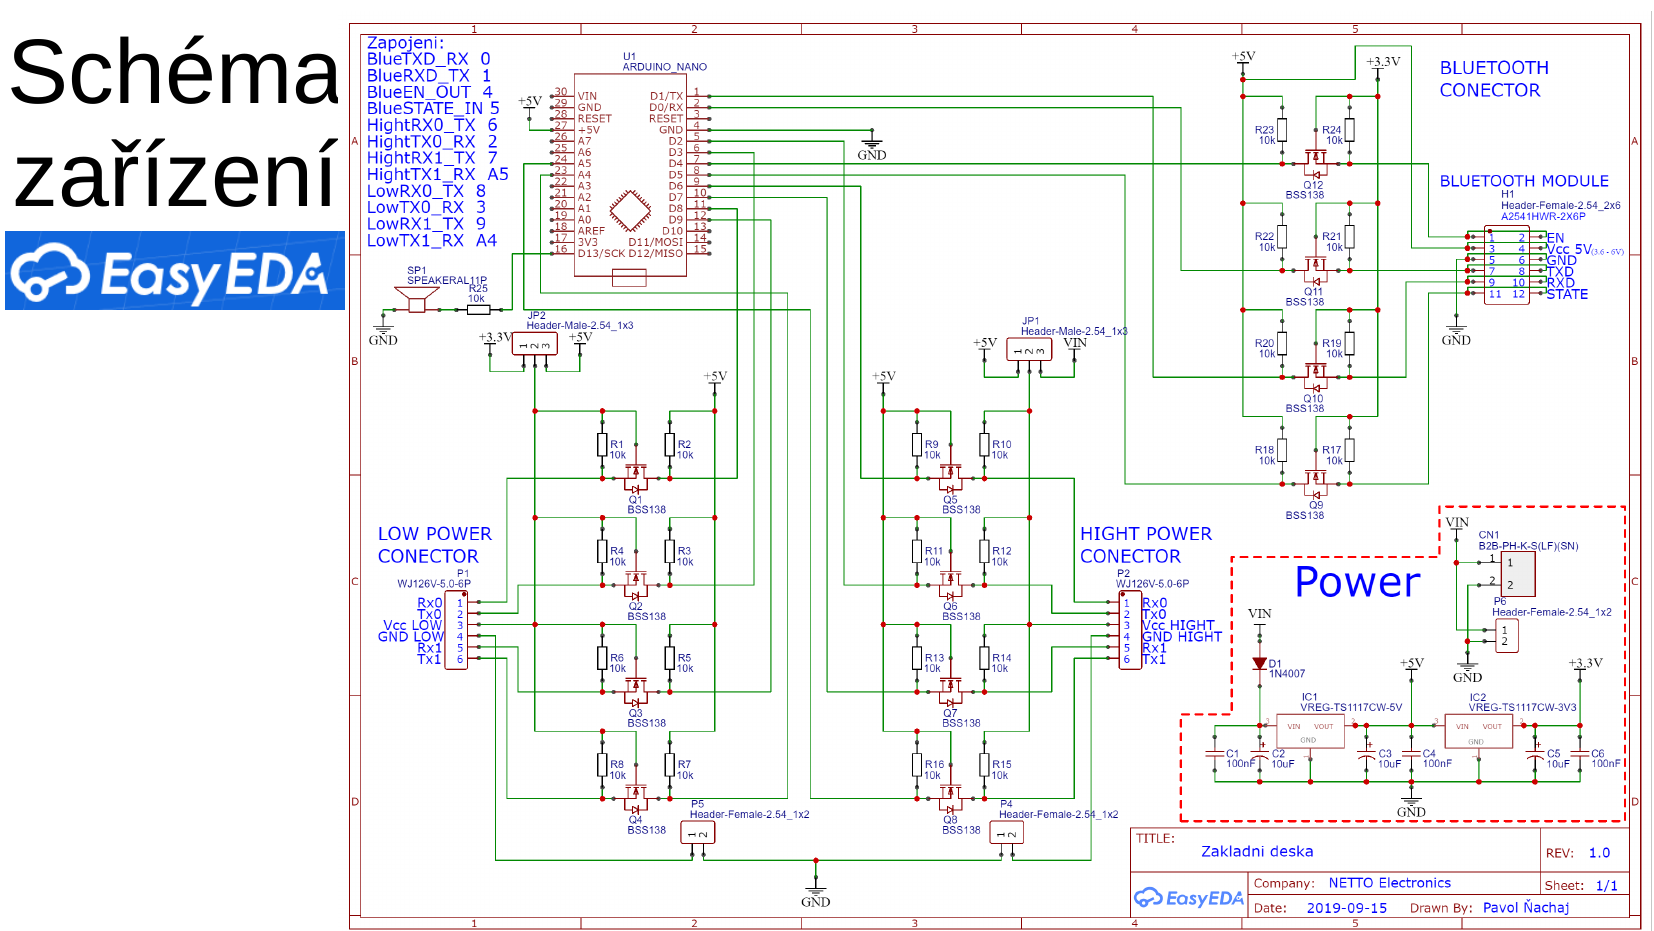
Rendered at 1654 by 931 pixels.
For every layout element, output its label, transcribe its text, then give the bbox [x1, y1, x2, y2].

title Schéma zařízení [0, 20, 338, 226]
picture [5, 11, 1652, 931]
